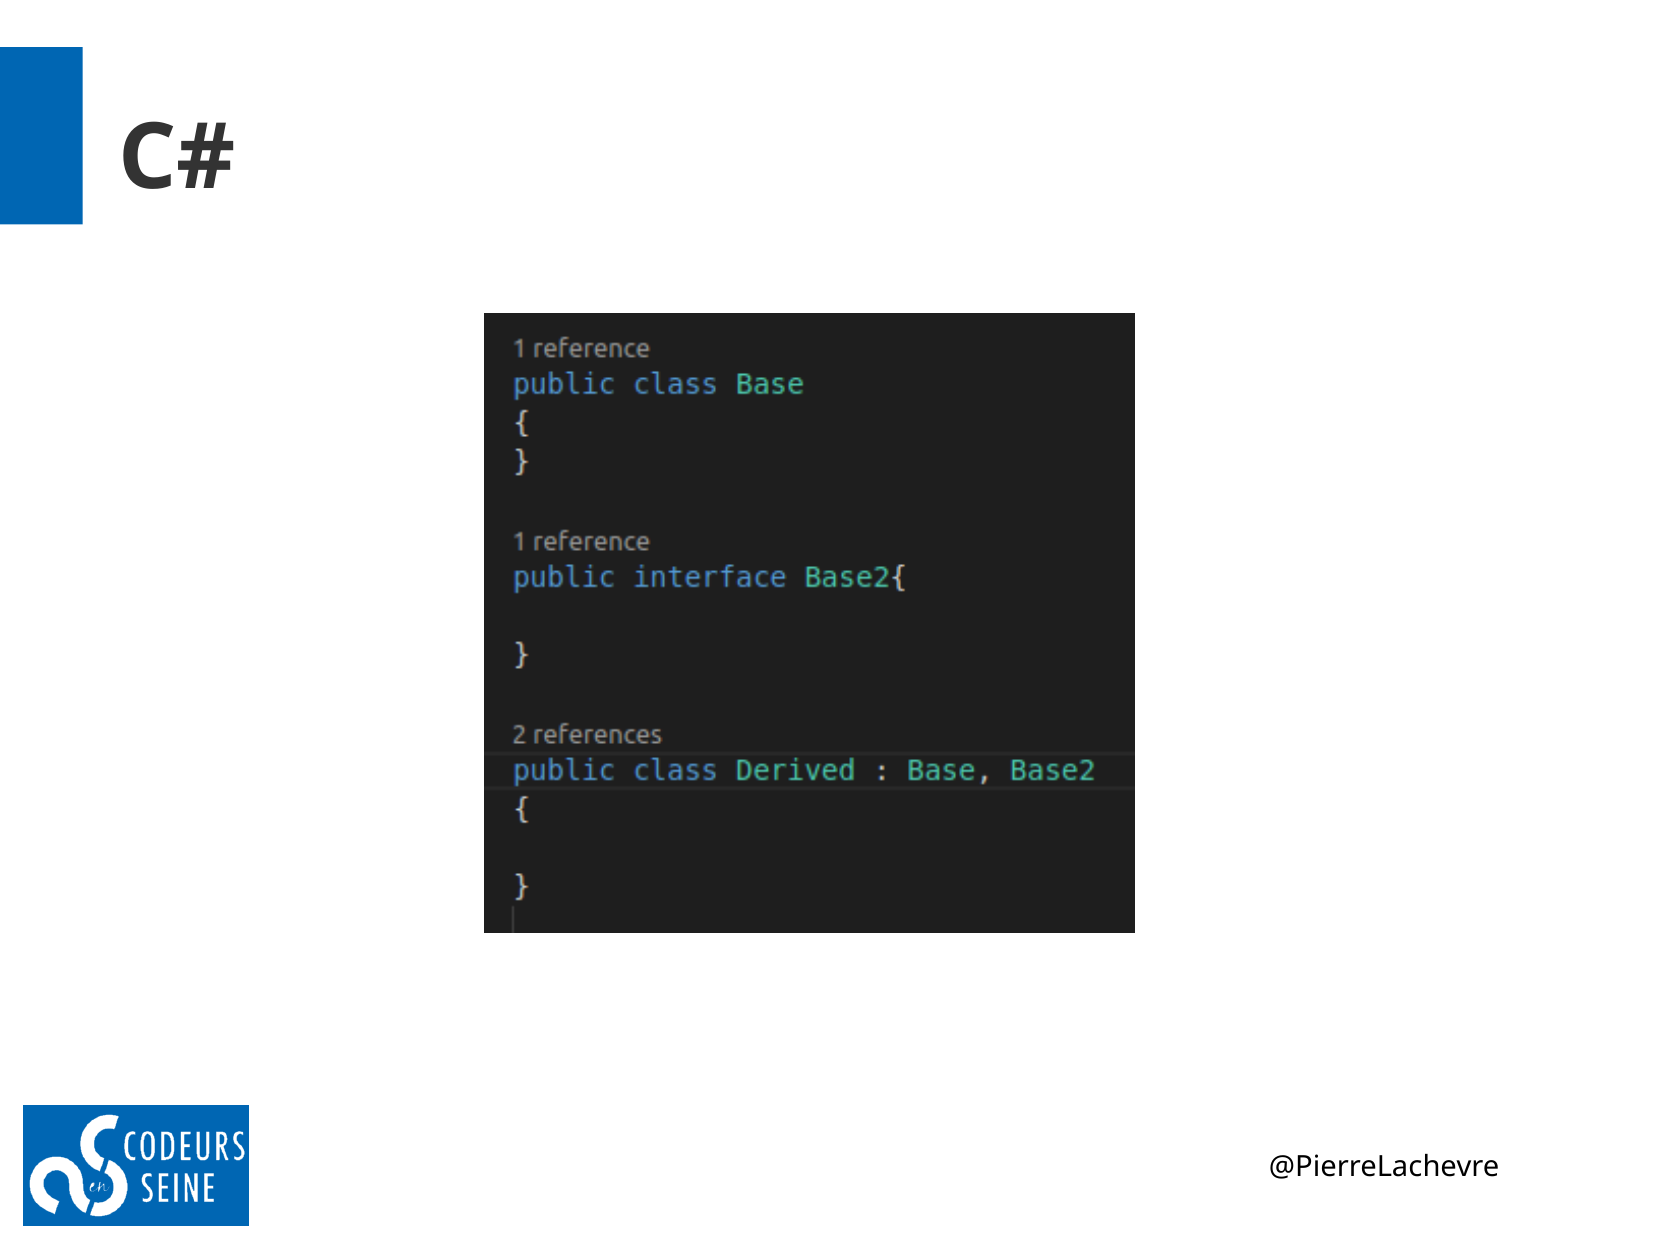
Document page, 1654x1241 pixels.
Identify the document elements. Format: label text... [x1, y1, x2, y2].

title C# [118, 49, 1571, 257]
picture [23, 1105, 249, 1226]
picture [484, 313, 1135, 934]
